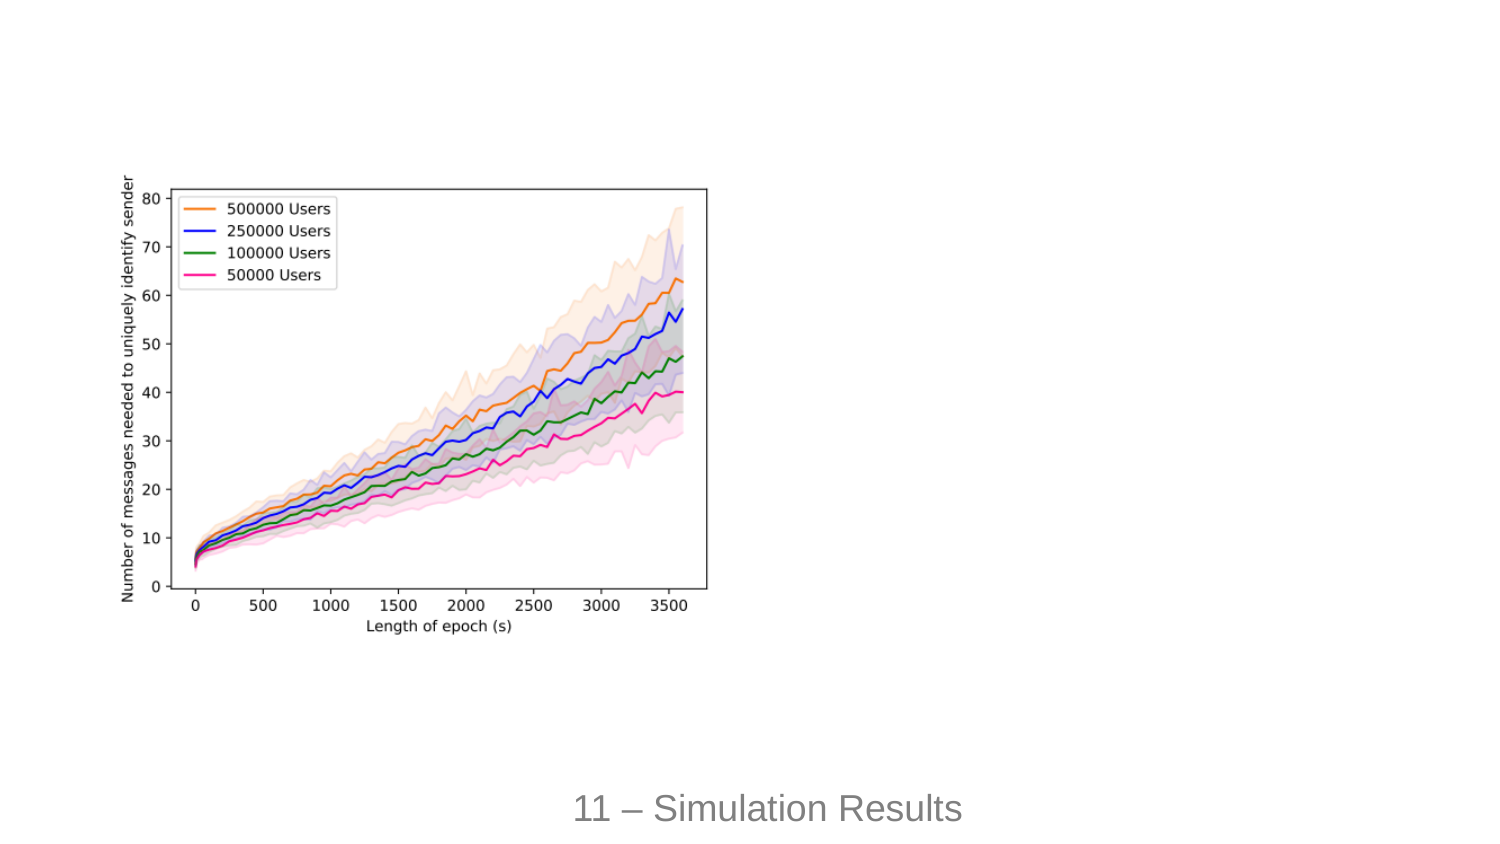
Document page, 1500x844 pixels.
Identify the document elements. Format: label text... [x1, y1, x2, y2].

picture [85, 127, 776, 646]
text_box 11 – Simulation Results [558, 779, 978, 837]
